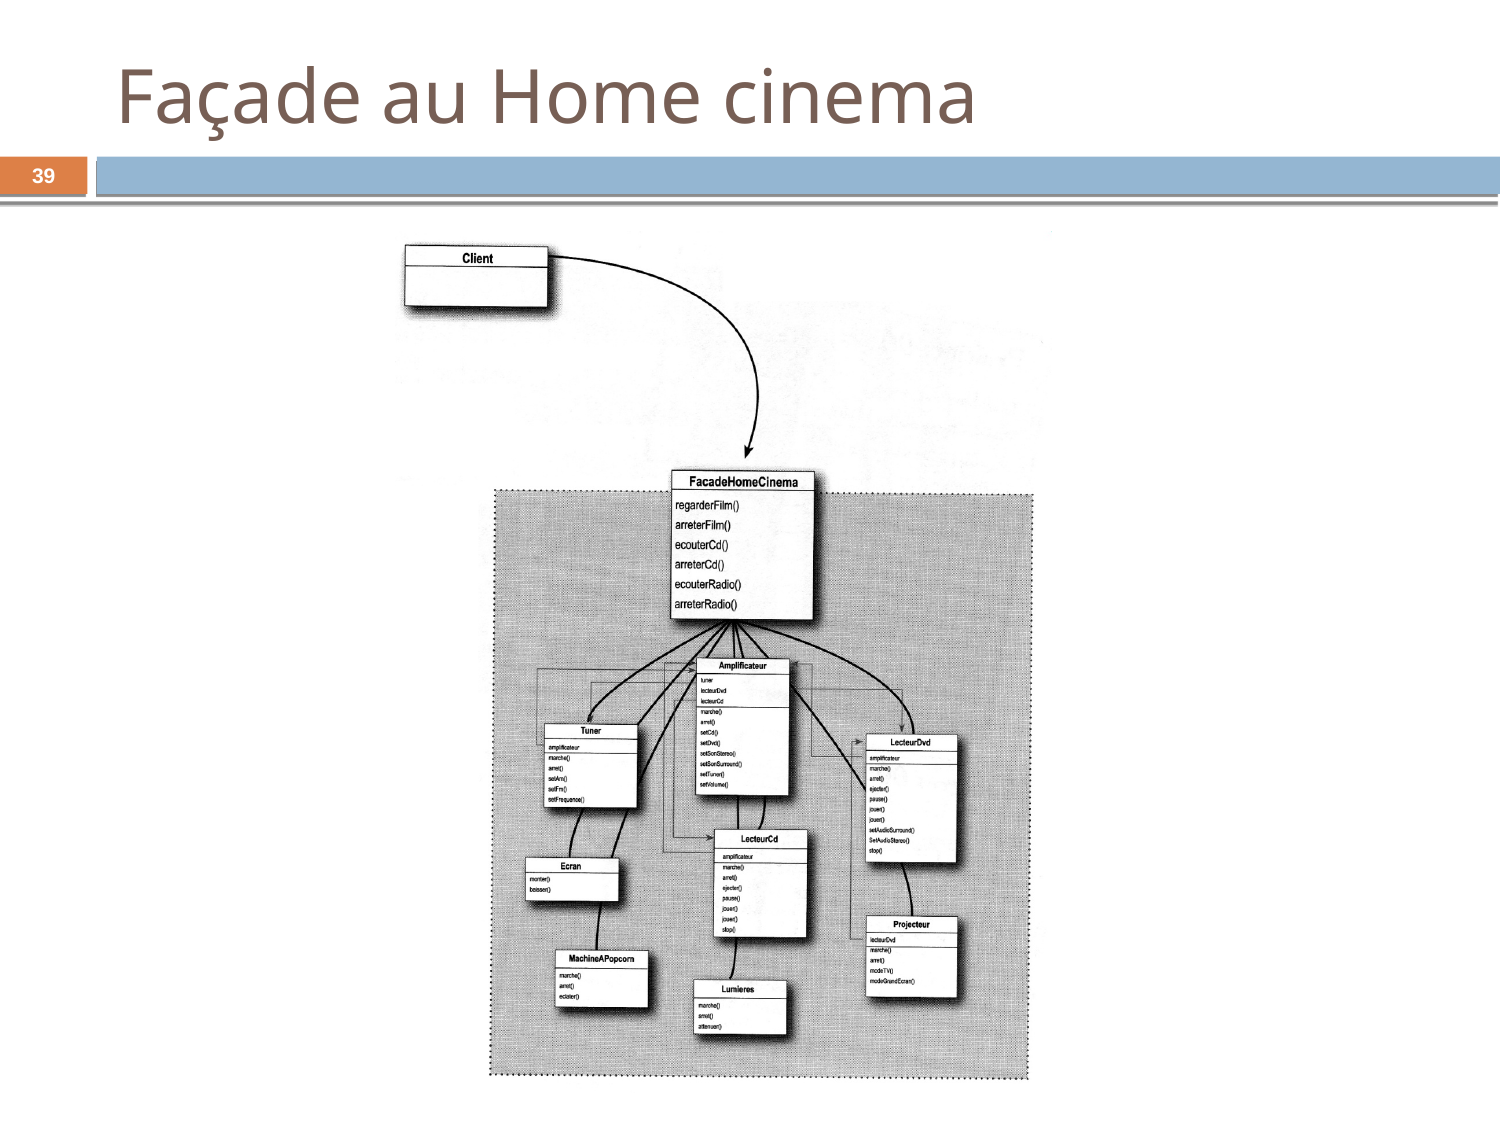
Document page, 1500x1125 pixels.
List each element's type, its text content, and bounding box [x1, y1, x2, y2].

picture [395, 231, 1052, 1093]
title Façade au Home cinema [100, 37, 1438, 149]
slide_number <numéro> [0, 155, 88, 196]
